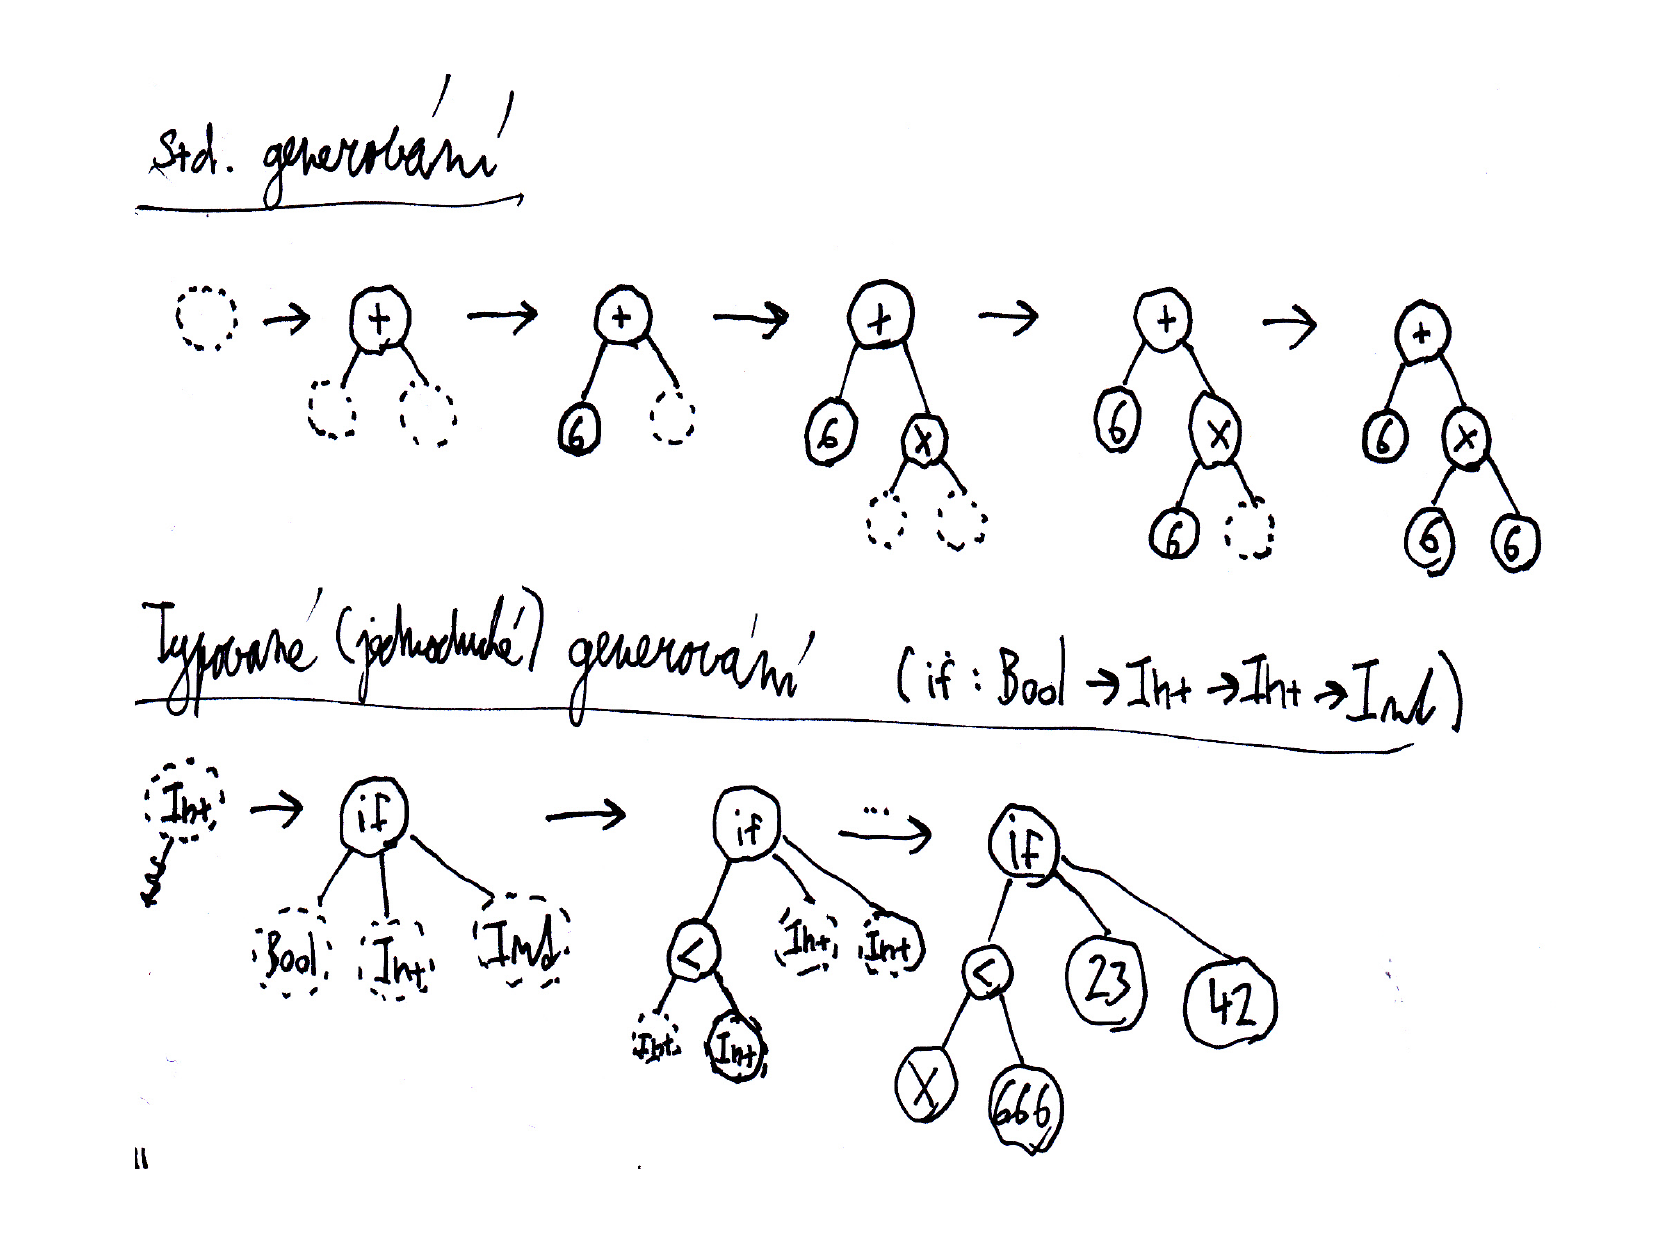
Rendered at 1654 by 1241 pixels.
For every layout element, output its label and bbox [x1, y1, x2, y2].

picture [135, 74, 1561, 1169]
